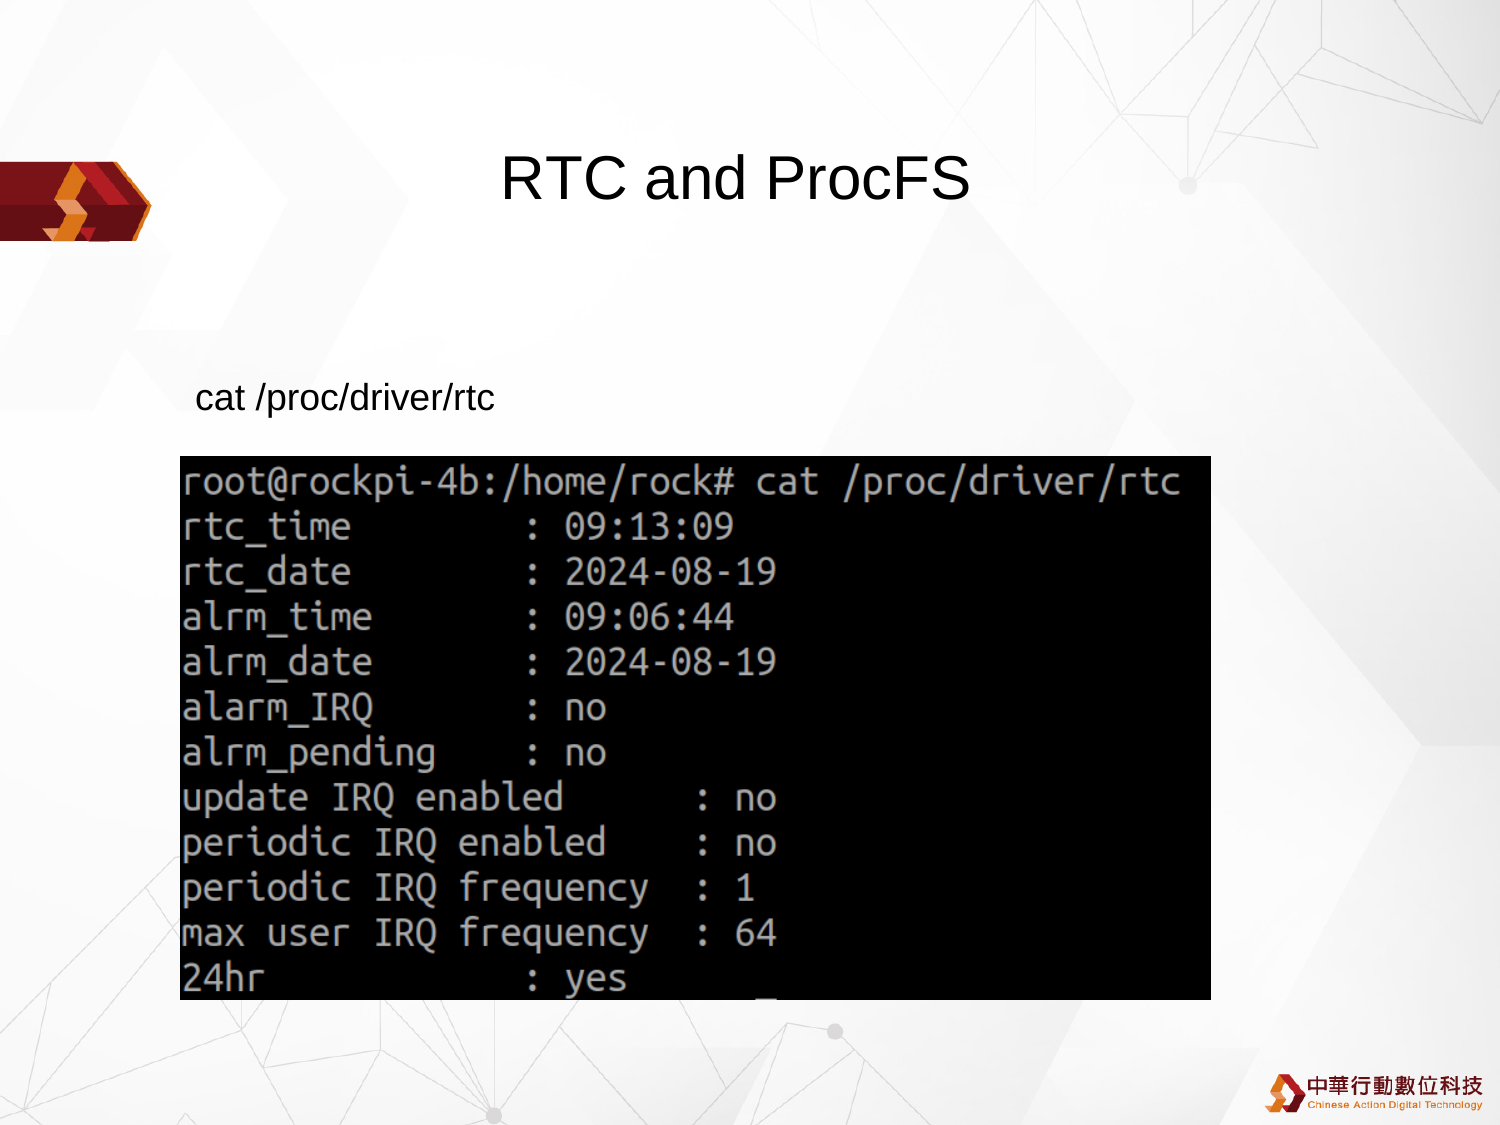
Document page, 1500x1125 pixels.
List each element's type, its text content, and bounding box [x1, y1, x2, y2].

text_box cat /proc/driver/rtc [180, 365, 511, 426]
title RTC and ProcFS [107, 101, 1367, 255]
picture [0, 0, 1500, 1125]
